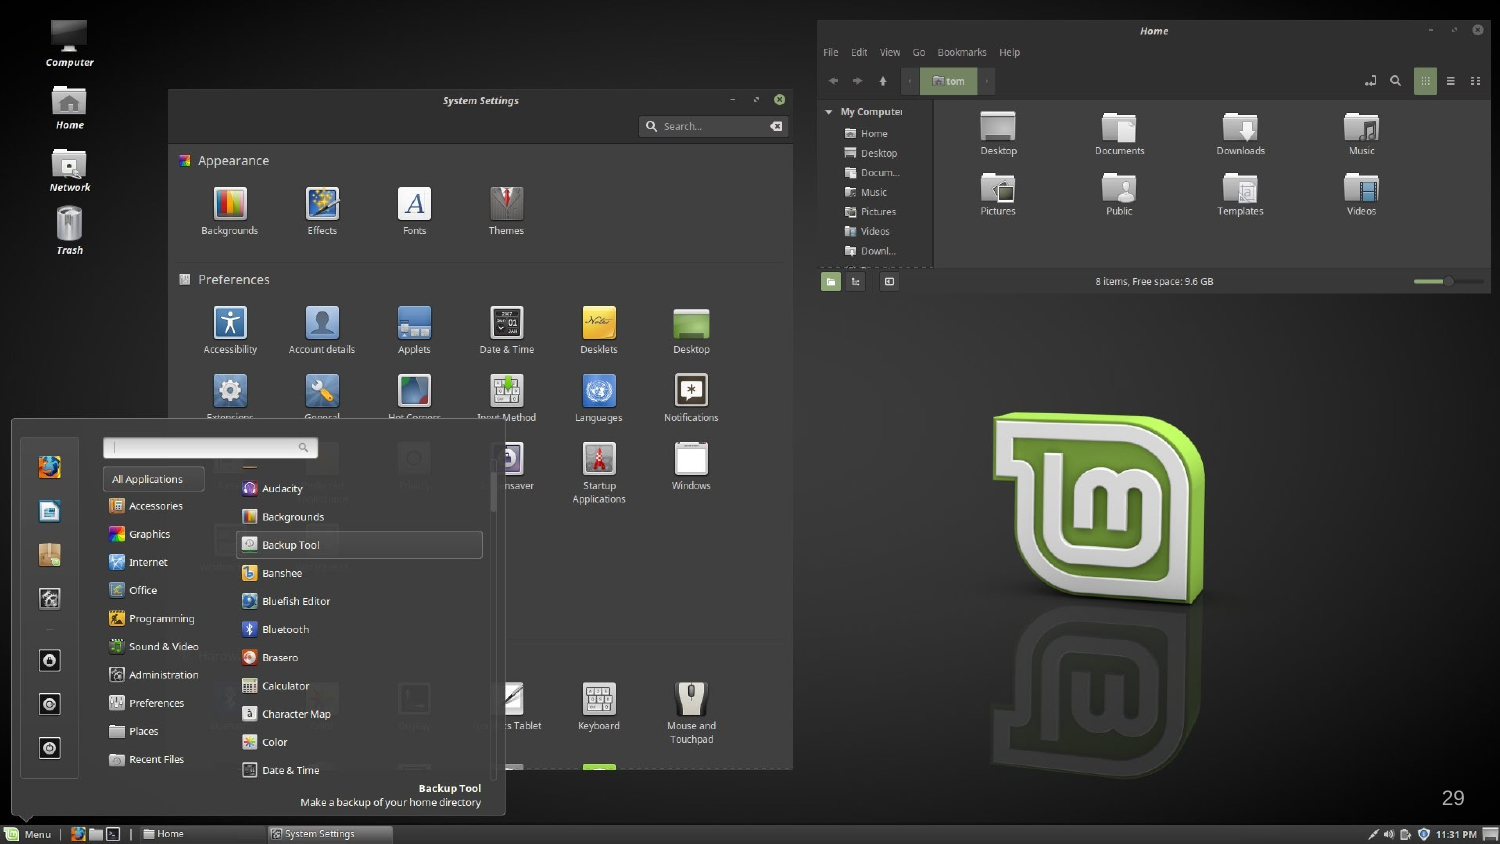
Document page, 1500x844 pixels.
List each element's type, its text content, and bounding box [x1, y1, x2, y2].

picture [0, 0, 1500, 844]
slide_number <number> [1389, 764, 1480, 830]
